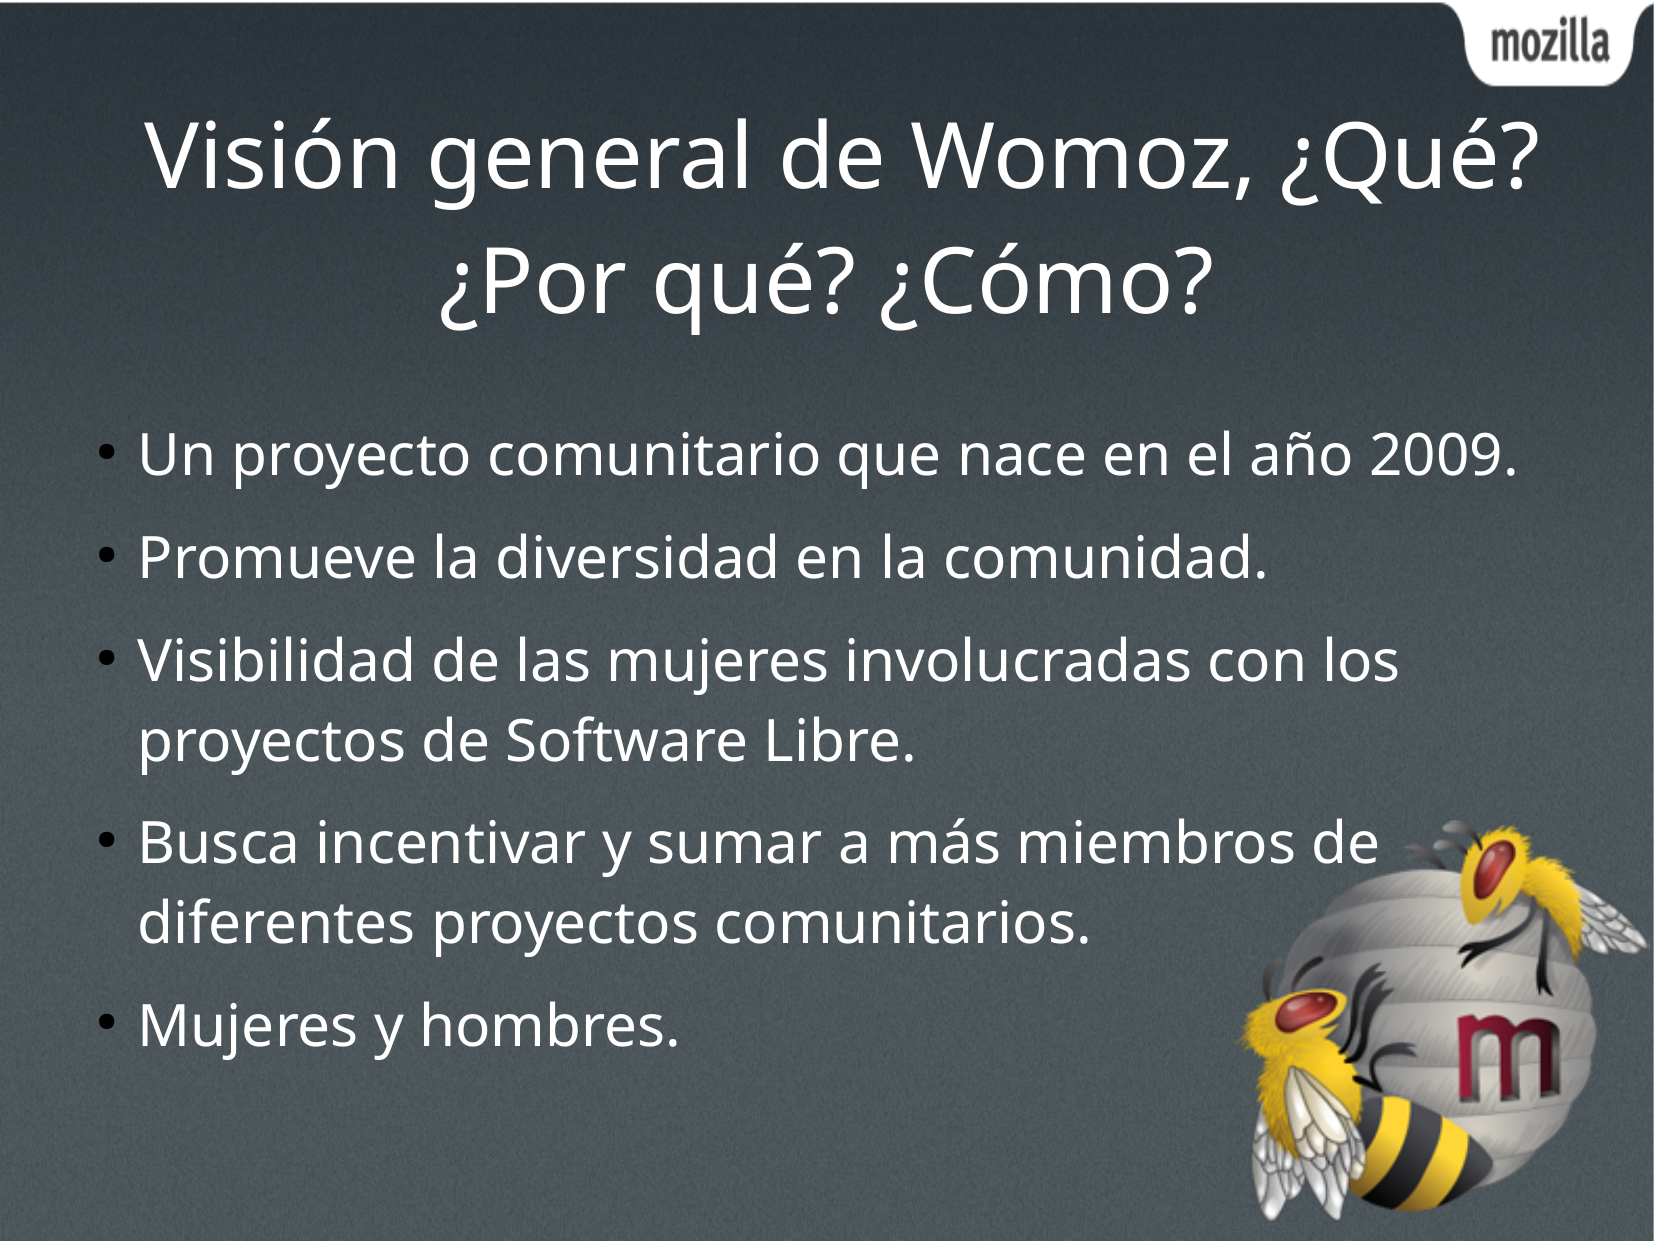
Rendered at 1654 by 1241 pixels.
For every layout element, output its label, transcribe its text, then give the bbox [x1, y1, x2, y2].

list Un proyecto comunitario que nace en el año 2009. Promueve la diversidad en la comunidad. Visibilidad de las mujeres involucradas con los proyectos de Software Libre. Busca incentivar y sumar a más miembros de diferentes proyectos comunitarios. Mujeres y hombres. [82, 413, 1538, 1133]
title Visión general de Womoz, ¿Qué? ¿Por qué? ¿Cómo? [82, 90, 1571, 341]
picture [0, 0, 1654, 1241]
